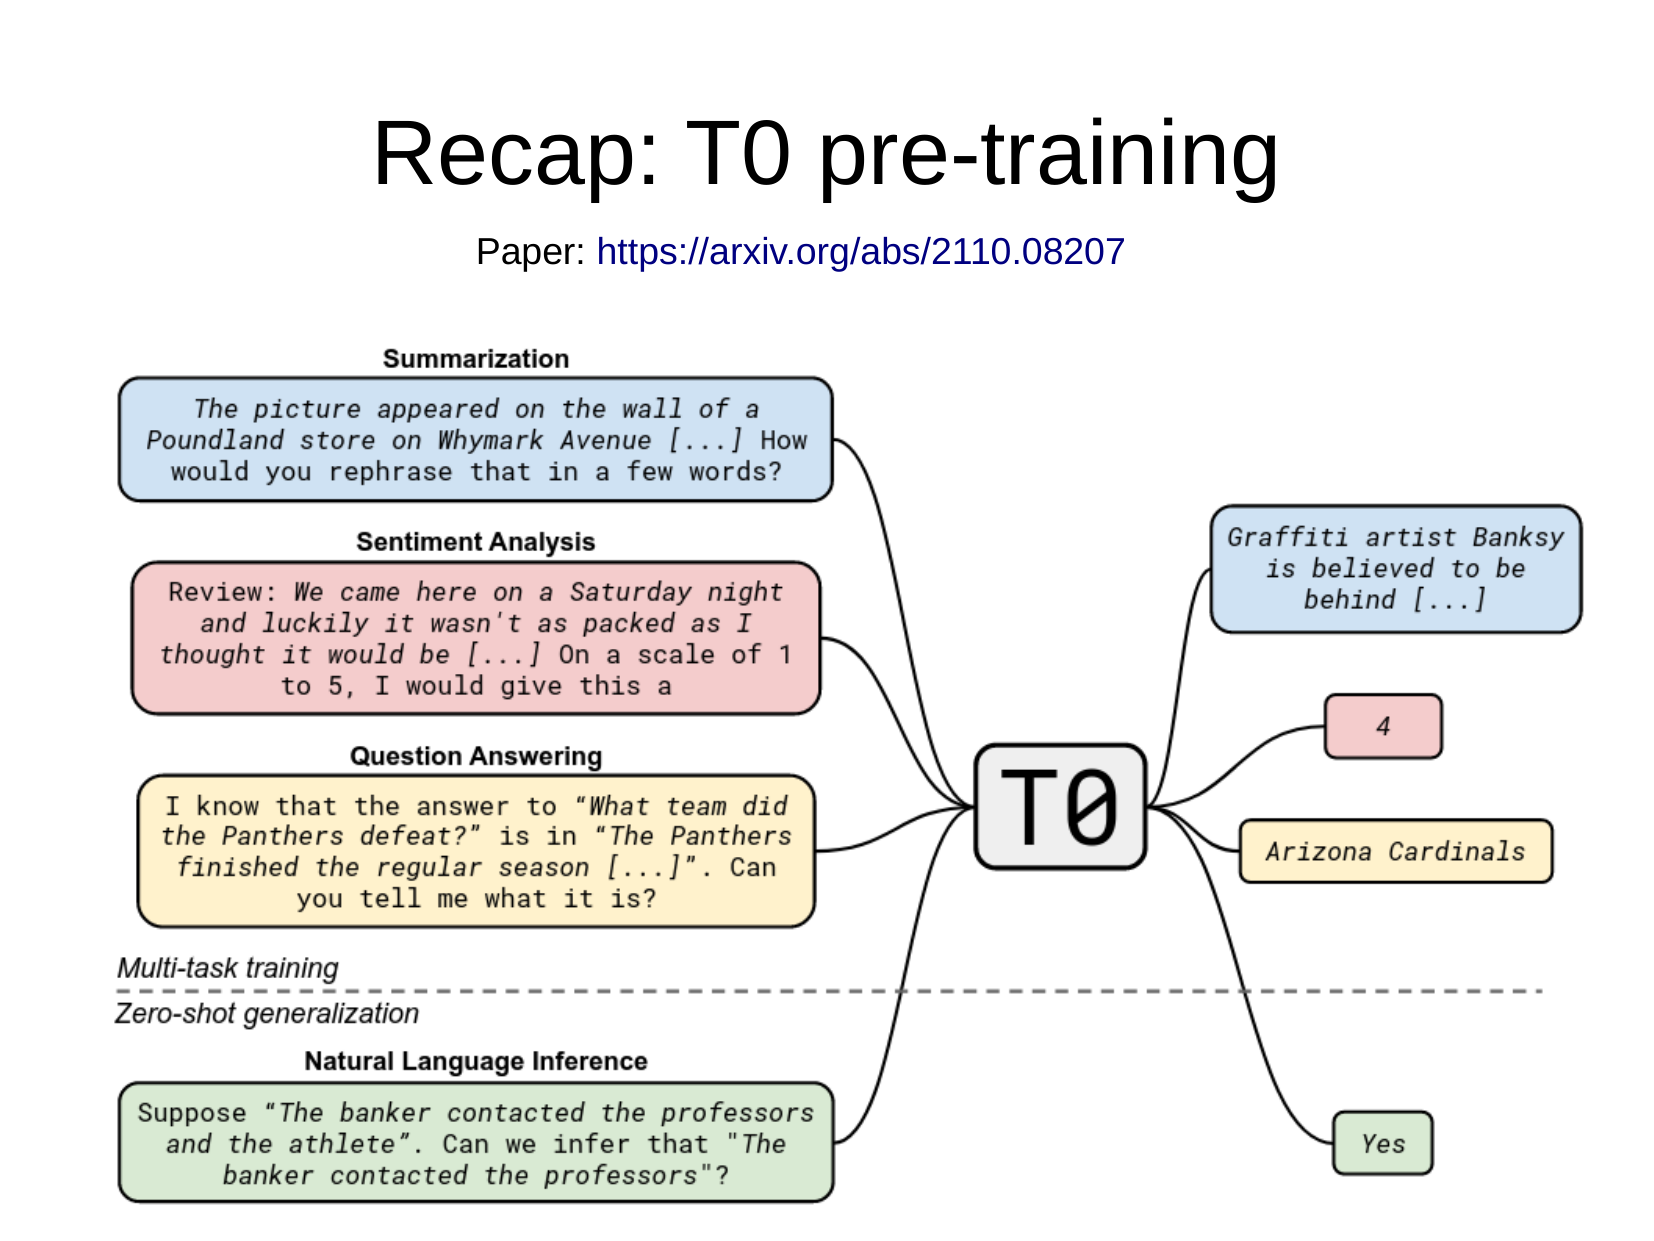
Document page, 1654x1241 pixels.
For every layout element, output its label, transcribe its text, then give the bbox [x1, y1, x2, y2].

text_box Paper: https://arxiv.org/abs/2110.08207 [461, 222, 1216, 322]
title Recap: T0 pre-training [82, 49, 1571, 257]
picture [85, 343, 1632, 1222]
